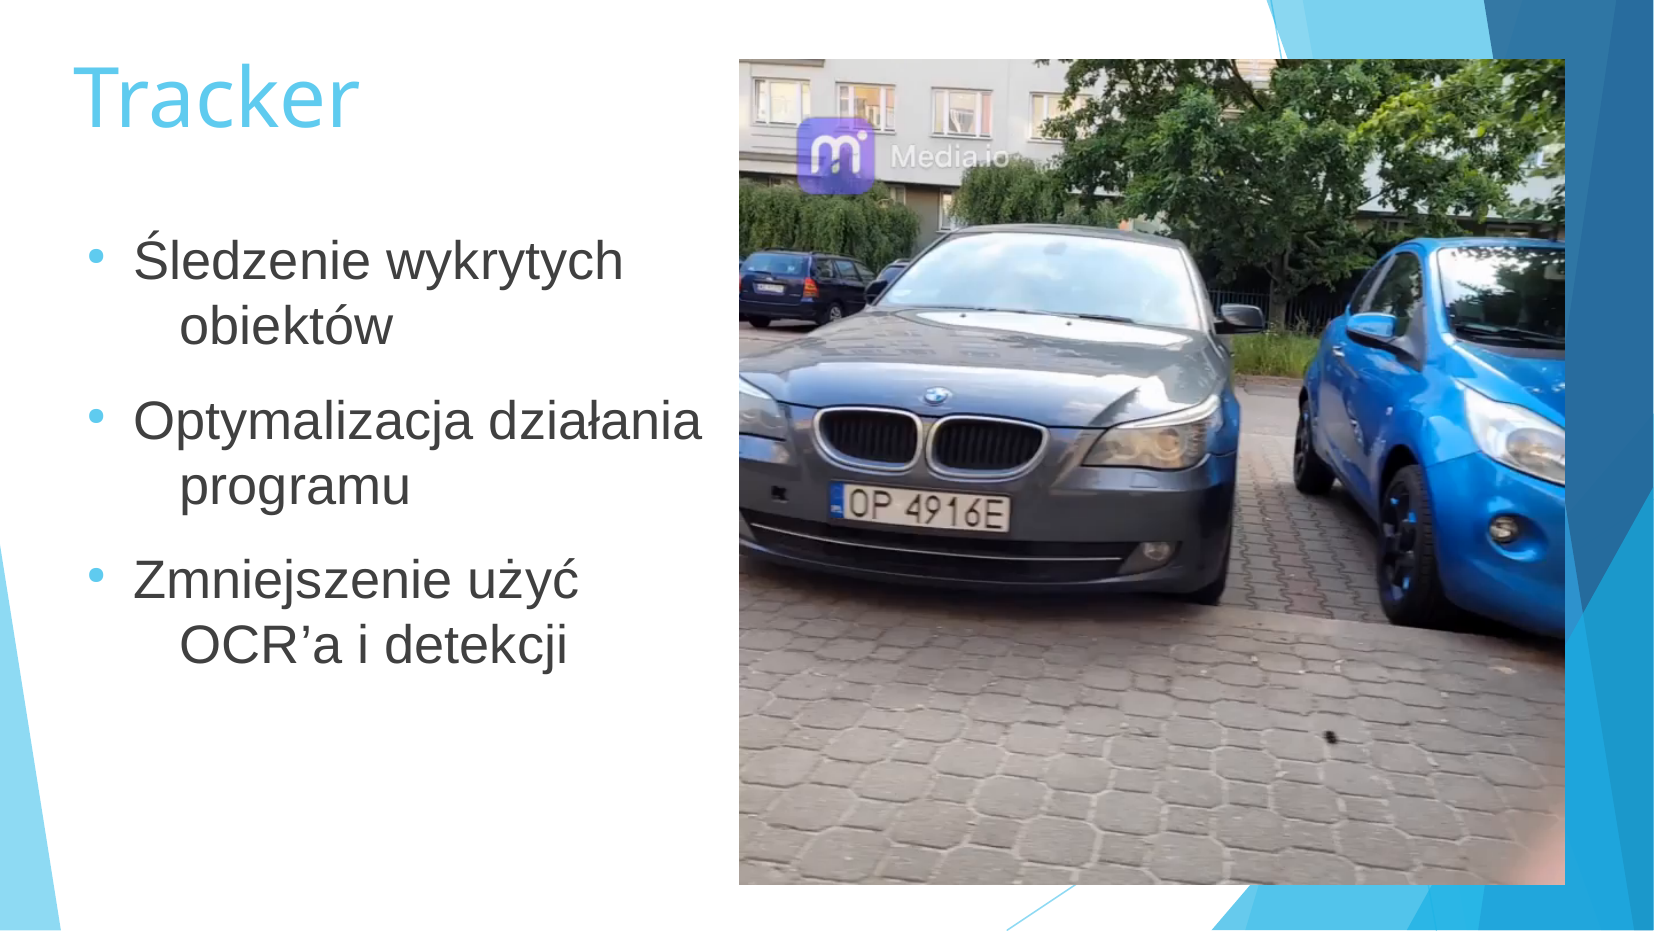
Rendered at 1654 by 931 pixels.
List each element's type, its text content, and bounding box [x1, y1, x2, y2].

text_box [738, 59, 1565, 886]
list Śledzenie wykrytych obiektów Optymalizacja działania programu Zmniejszenie użyć OCR’a i detekcji [0, 217, 727, 758]
title Tracker [0, 36, 1489, 193]
